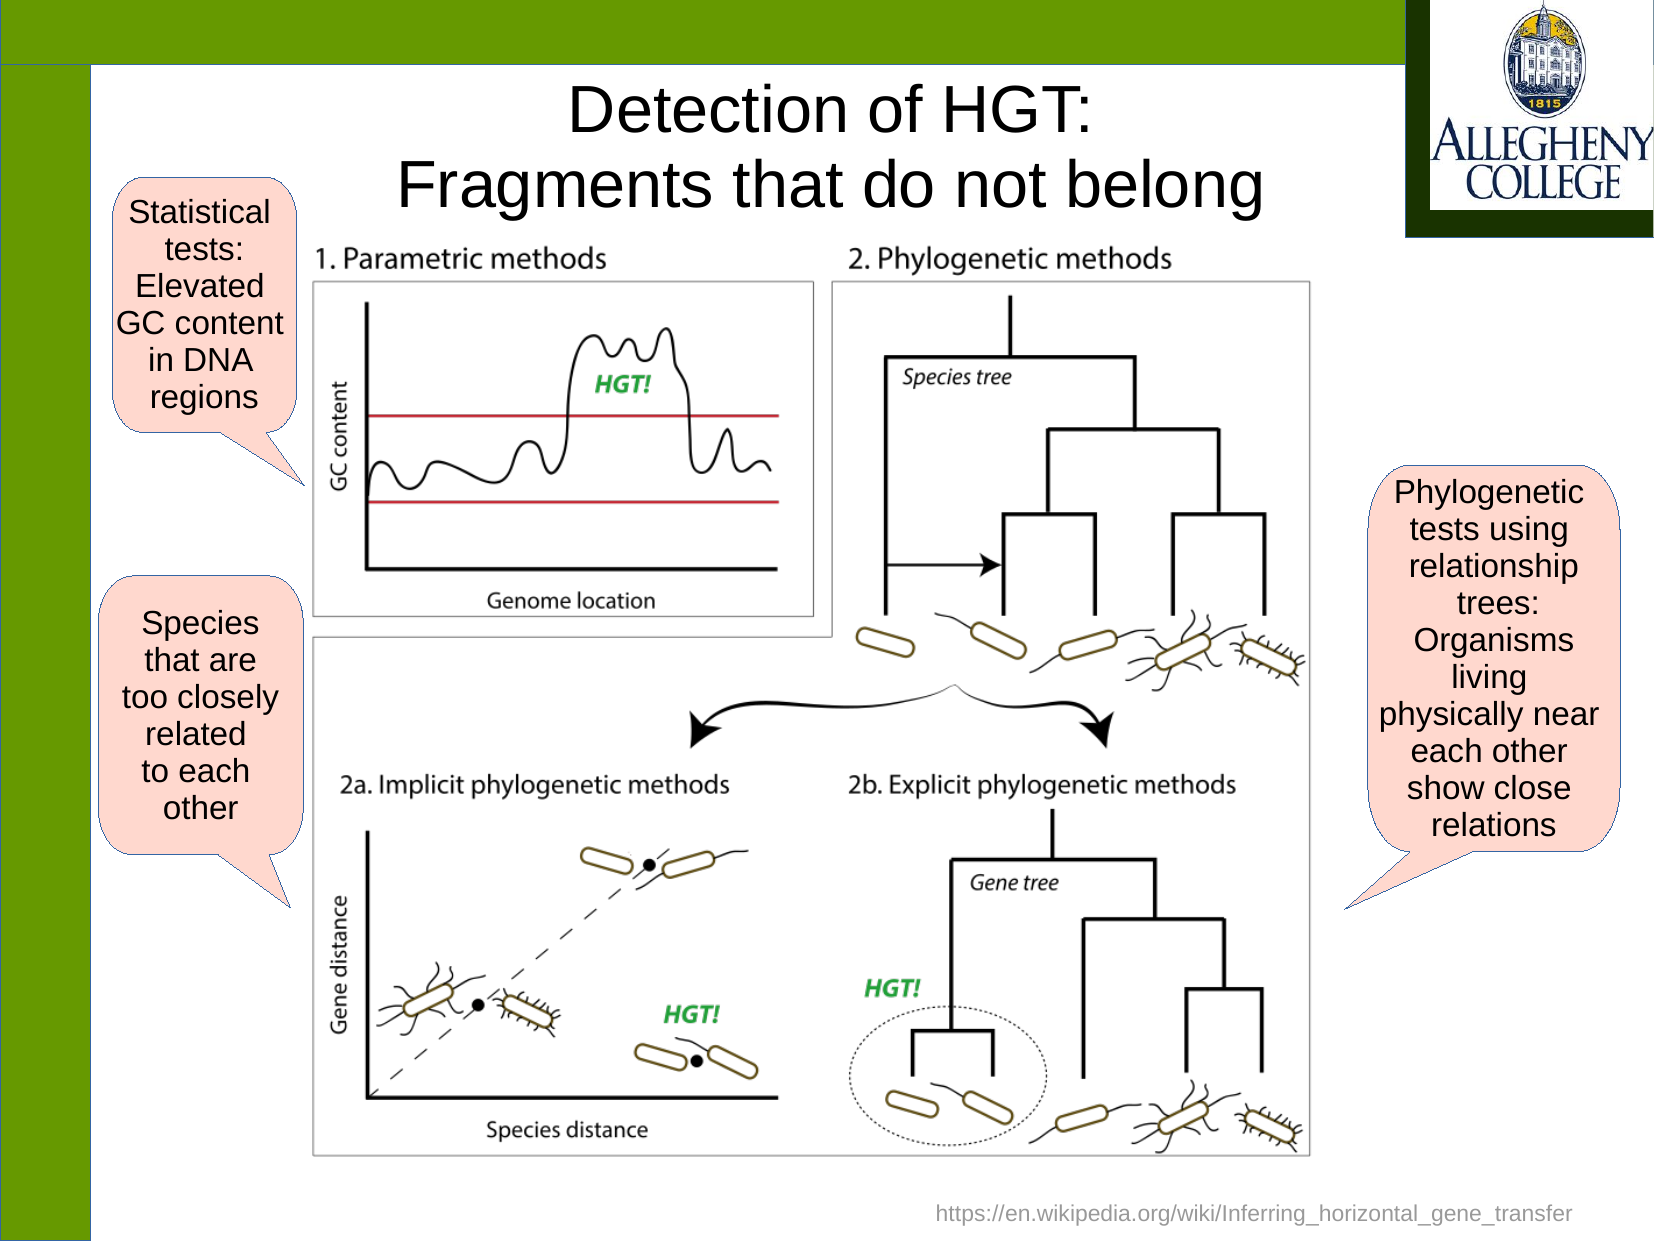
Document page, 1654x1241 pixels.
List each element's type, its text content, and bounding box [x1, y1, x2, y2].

text_box https://en.wikipedia.org/wiki/Inferring_horizontal_gene_transfer [920, 1193, 1601, 1235]
title Detection of HGT: Fragments that do not belong [129, 65, 1533, 251]
text_box Species that are too closely related to each other [98, 575, 304, 908]
text_box Phylogenetic tests using relationship trees: Organisms living physically near each other show close relations [1344, 465, 1621, 910]
picture [296, 233, 1323, 1164]
picture [1430, 0, 1654, 210]
text_box Statistical tests: Elevated GC content in DNA regions [112, 177, 305, 486]
text_box [0, 0, 1654, 1241]
